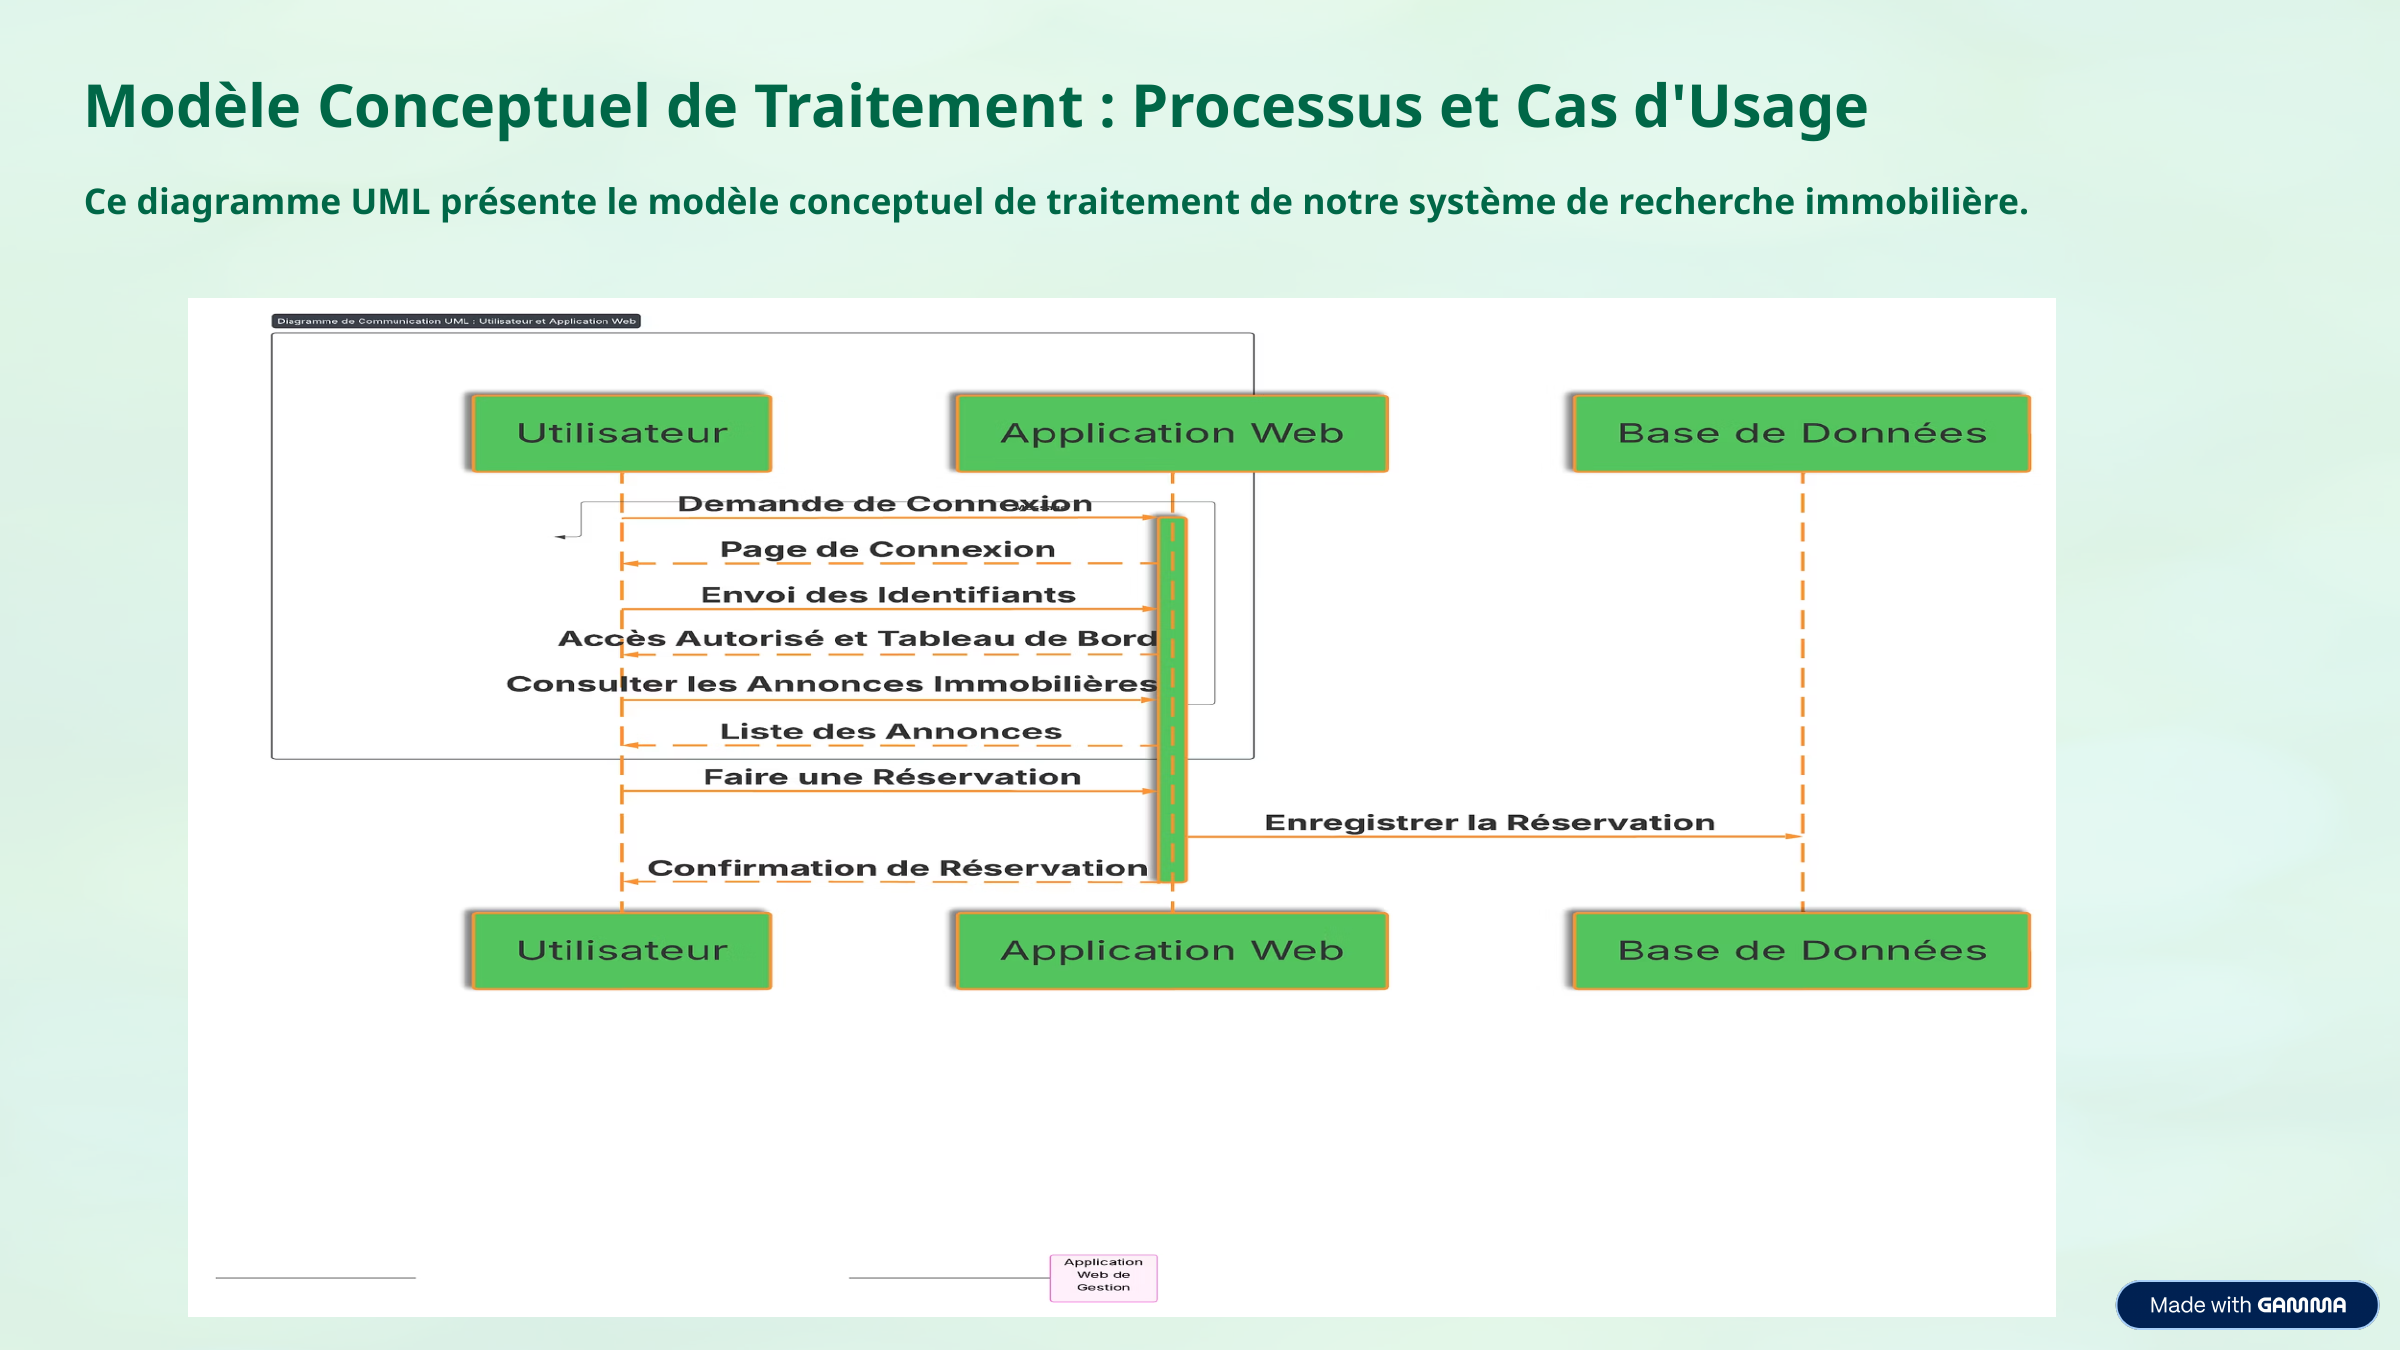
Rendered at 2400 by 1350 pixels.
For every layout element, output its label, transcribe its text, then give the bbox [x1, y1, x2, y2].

picture [188, 298, 2056, 1317]
text_box Modèle Conceptuel de Traitement : Processus et Cas d'Usage [83, 65, 1909, 141]
picture [2106, 1271, 2389, 1339]
text_box Ce diagramme UML présente le modèle conceptuel de traitement de notre système de recherche immobilière. [83, 176, 2082, 222]
